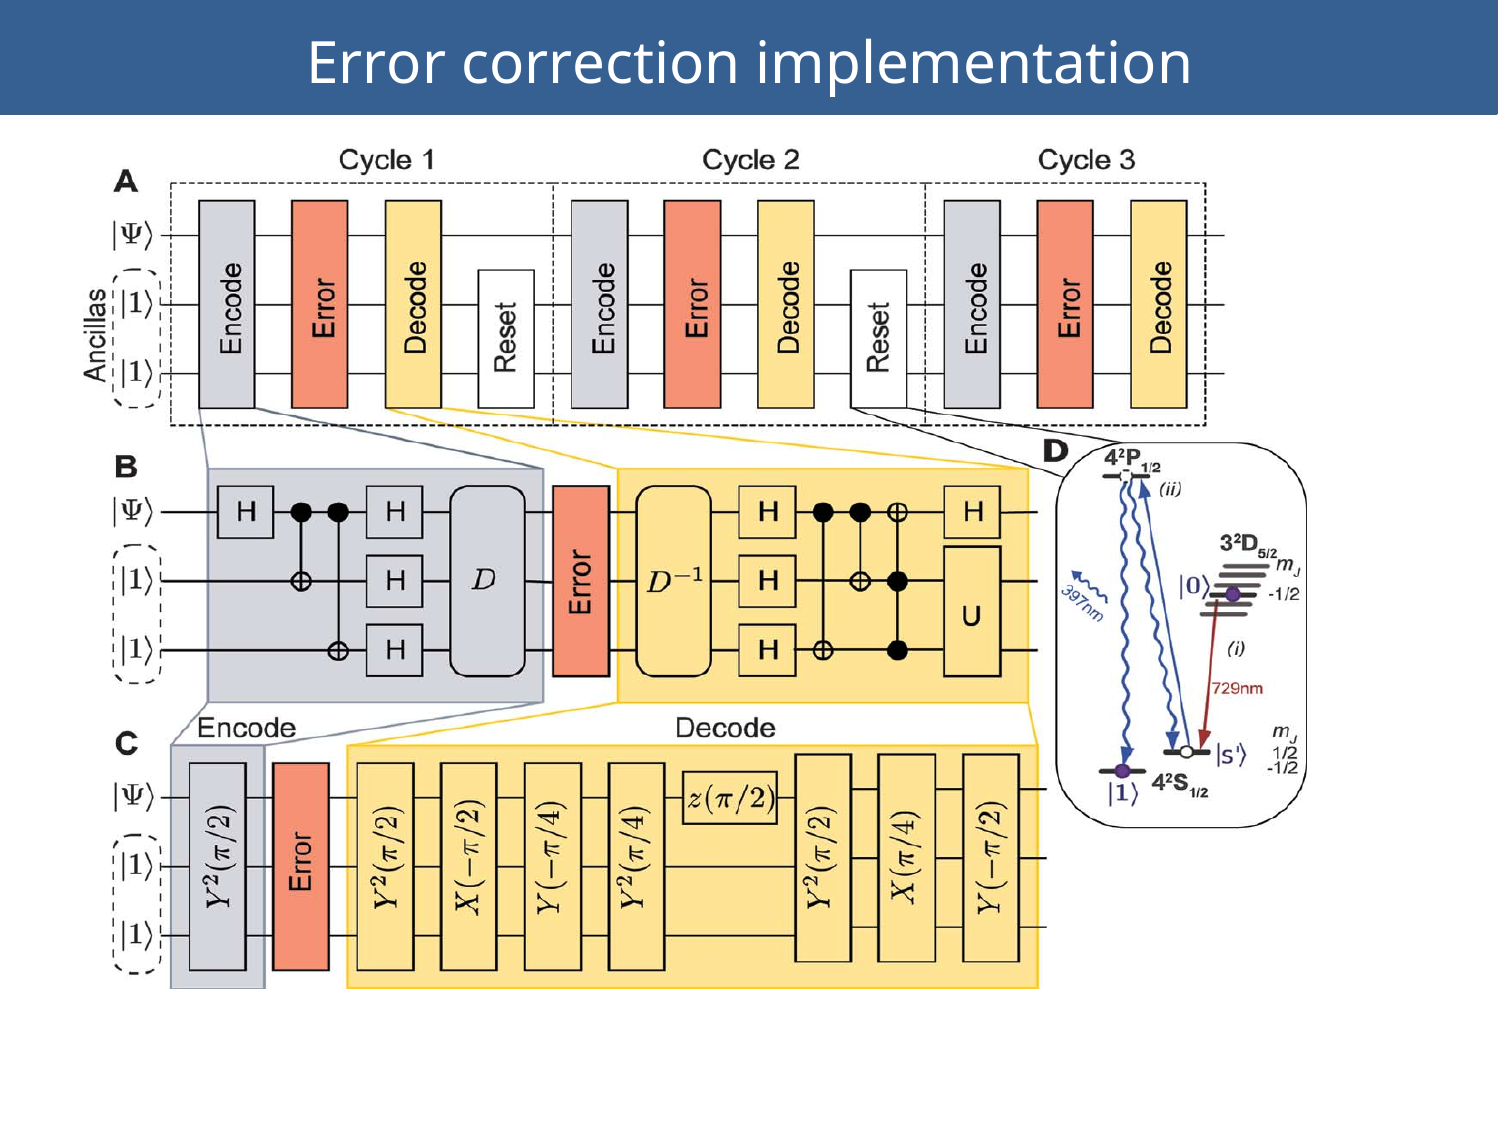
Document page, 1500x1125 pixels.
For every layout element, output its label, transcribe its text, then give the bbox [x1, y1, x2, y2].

picture [68, 141, 1318, 1003]
text_box Error correction implementation [45, 17, 1454, 103]
